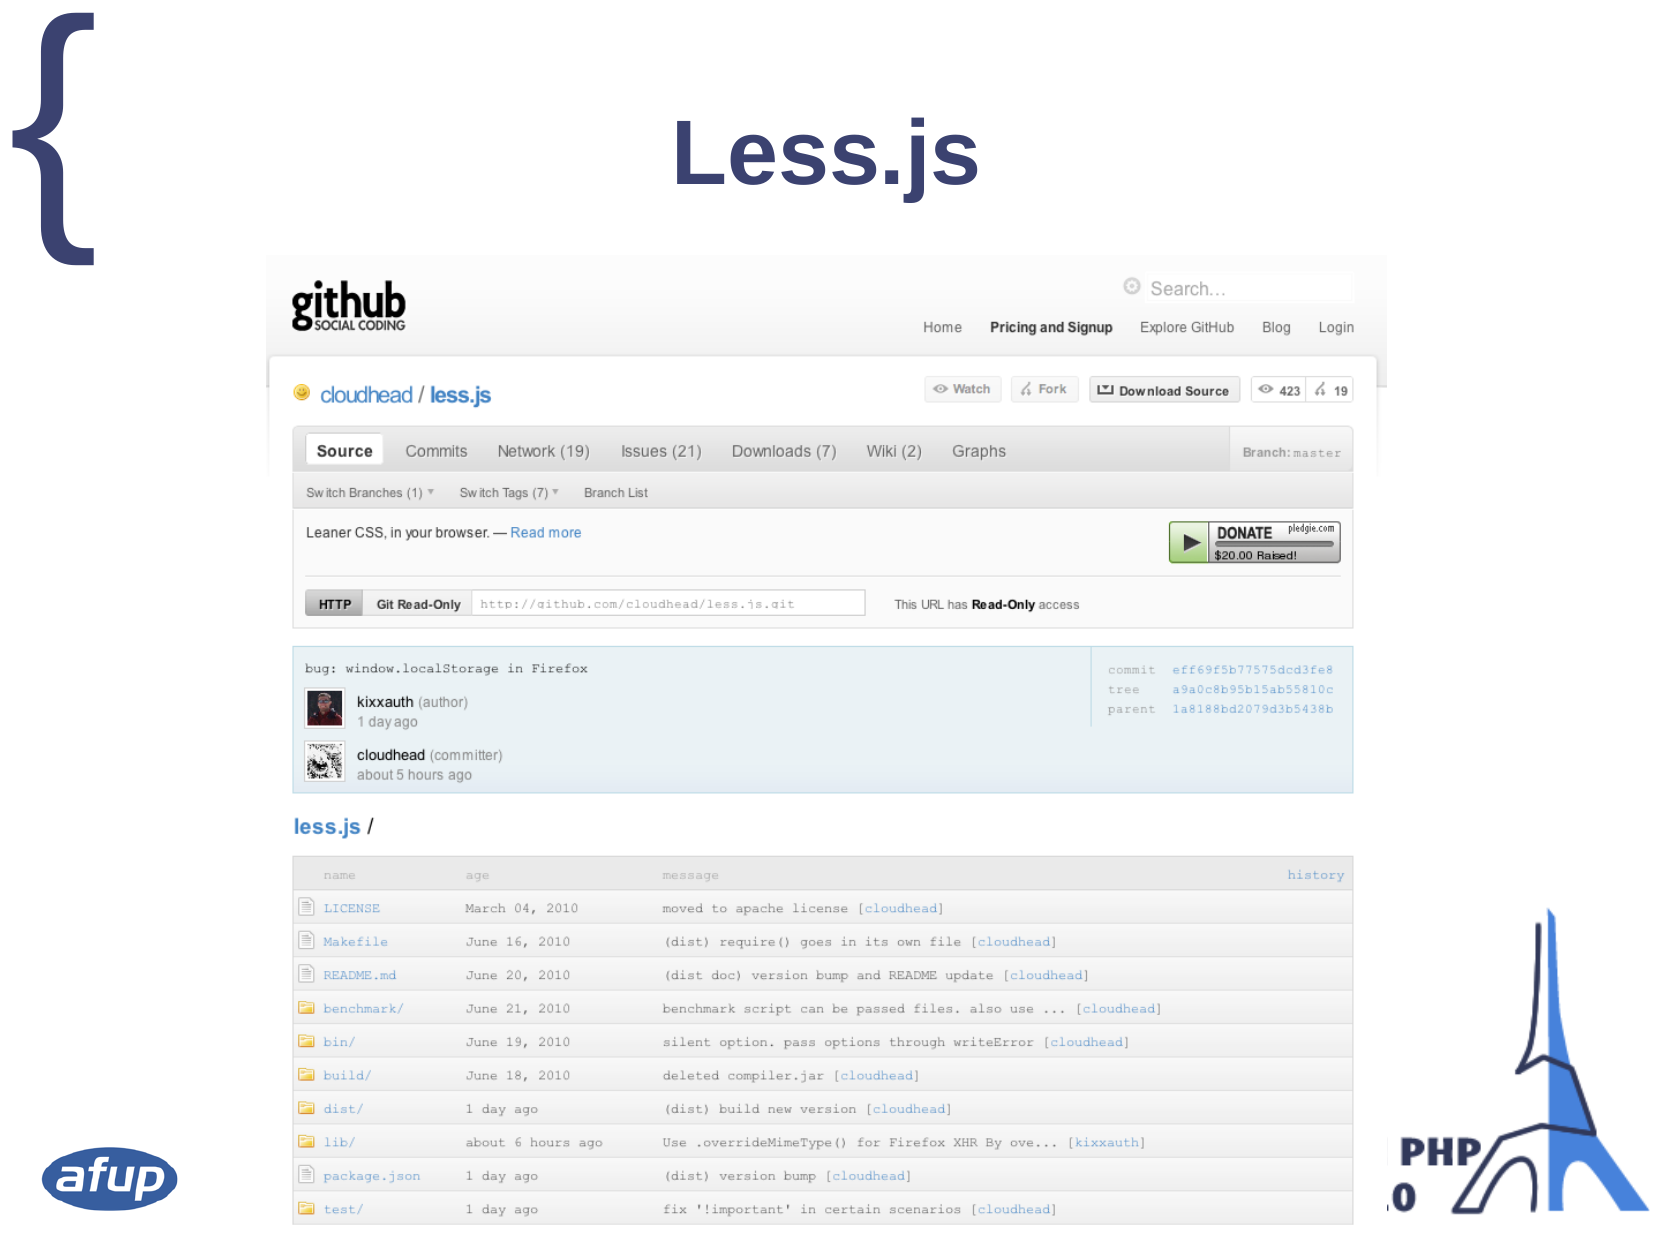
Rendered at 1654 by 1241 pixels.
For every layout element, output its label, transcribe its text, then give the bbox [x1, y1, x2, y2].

picture [266, 255, 1650, 1241]
title Less.js [82, 56, 1571, 250]
picture [41, 1146, 178, 1211]
